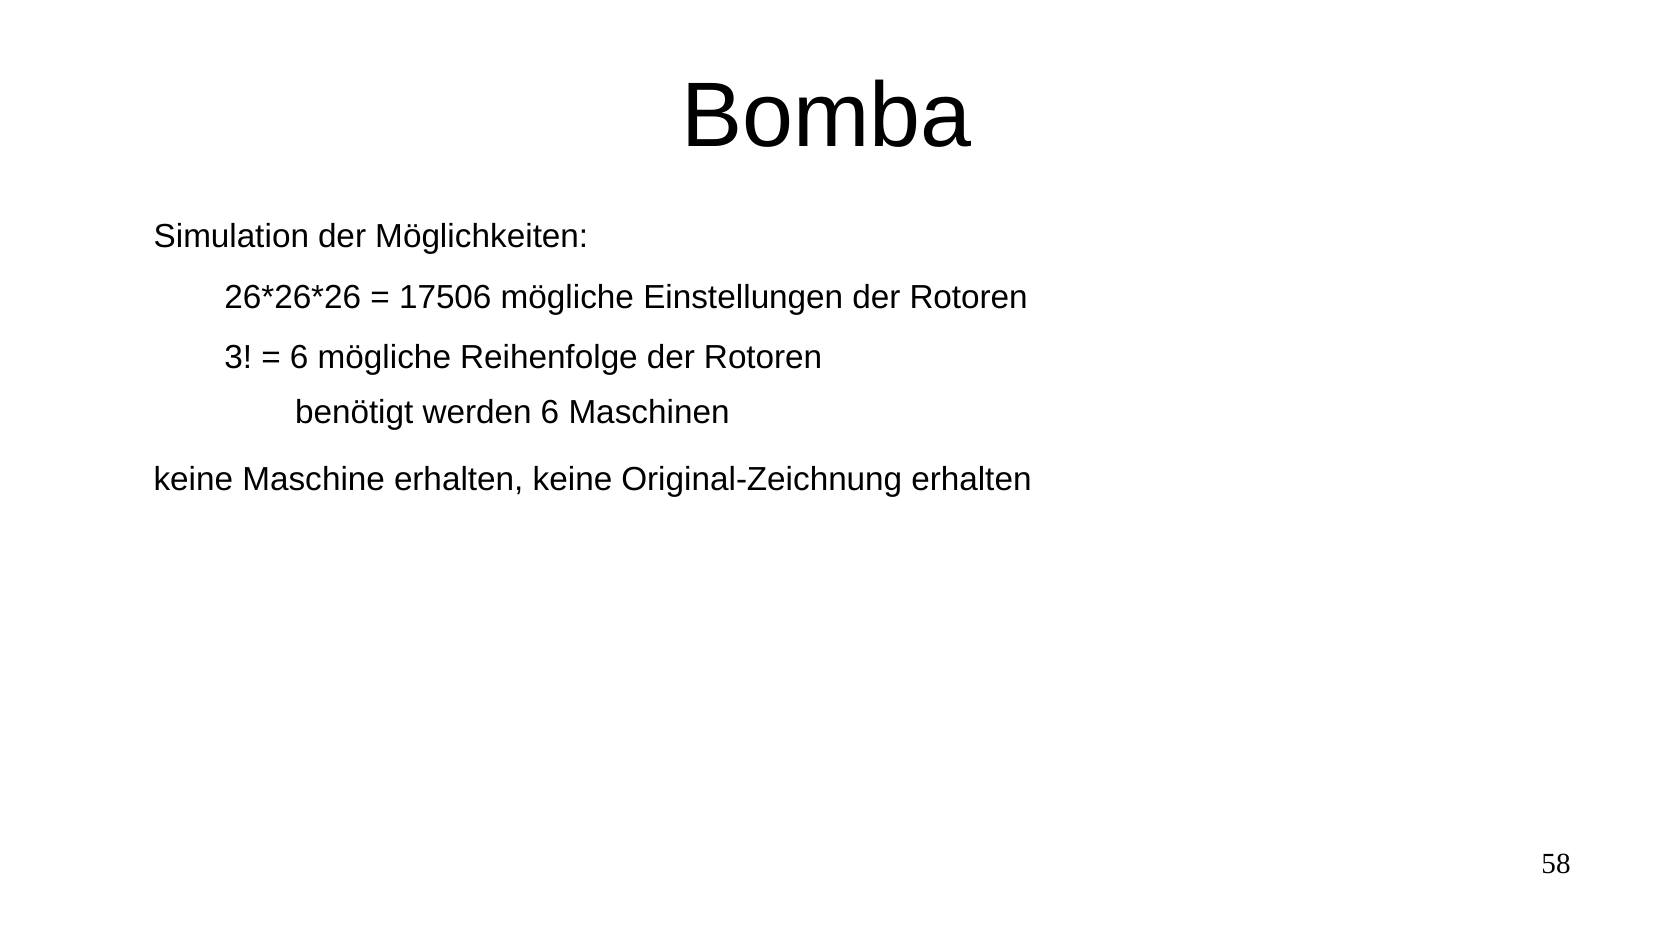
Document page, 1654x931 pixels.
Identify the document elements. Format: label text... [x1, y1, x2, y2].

title Bomba [82, 37, 1571, 193]
list Simulation der Möglichkeiten: 26*26*26 = 17506 mögliche Einstellungen der Rotoren 3! = 6 mögliche Reihenfolge der Rotoren benötigt werden 6 Maschinen keine Maschine erhalten, keine Original-Zeichnung erhalten [82, 217, 1571, 758]
